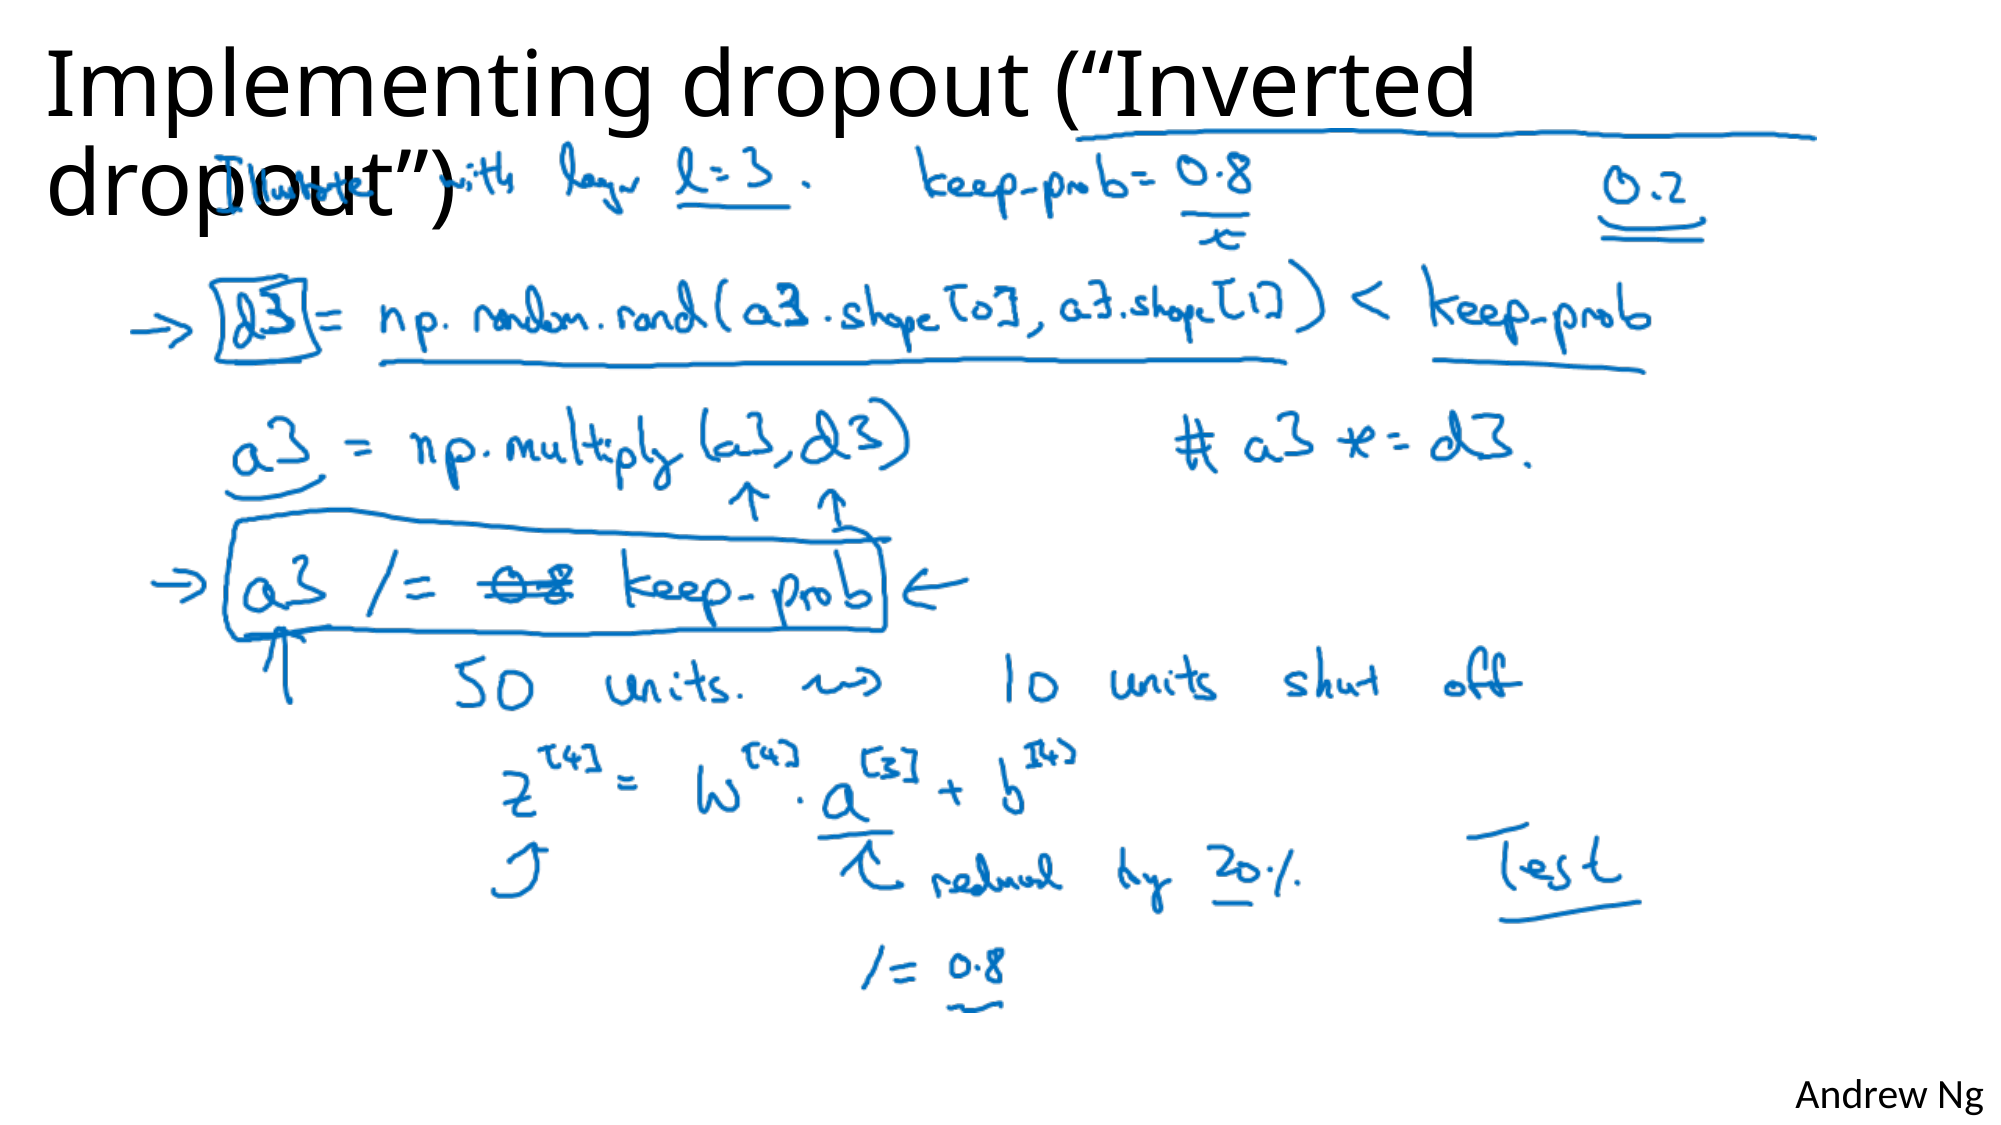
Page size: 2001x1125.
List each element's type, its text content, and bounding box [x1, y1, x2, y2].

title Implementing dropout (“Inverted dropout”) [30, 29, 1915, 248]
picture [130, 128, 1817, 1013]
